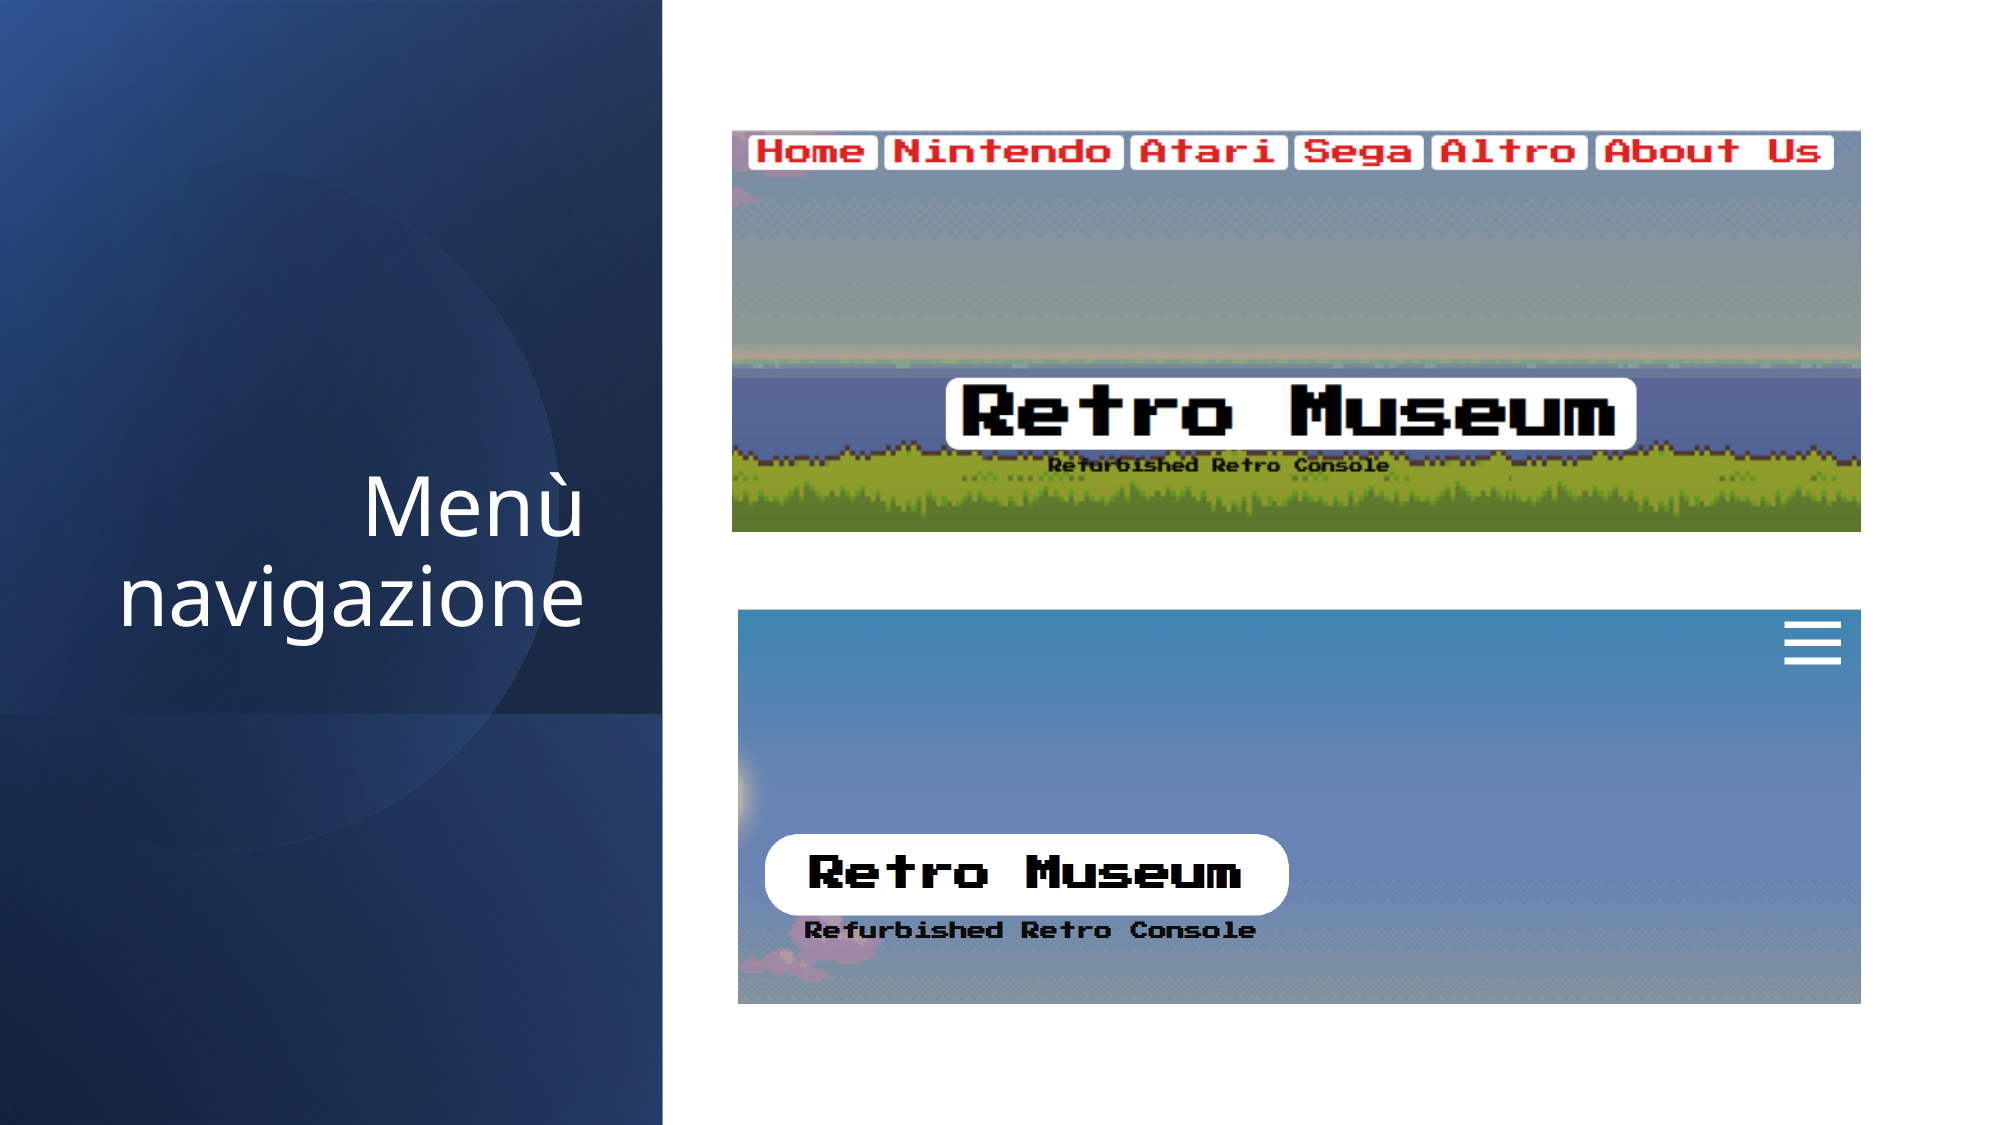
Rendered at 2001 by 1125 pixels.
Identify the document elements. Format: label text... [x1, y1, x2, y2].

text_box [0, 0, 2000, 1125]
title Menù navigazione [76, 96, 602, 652]
picture [738, 609, 1861, 1004]
picture [732, 129, 1861, 532]
